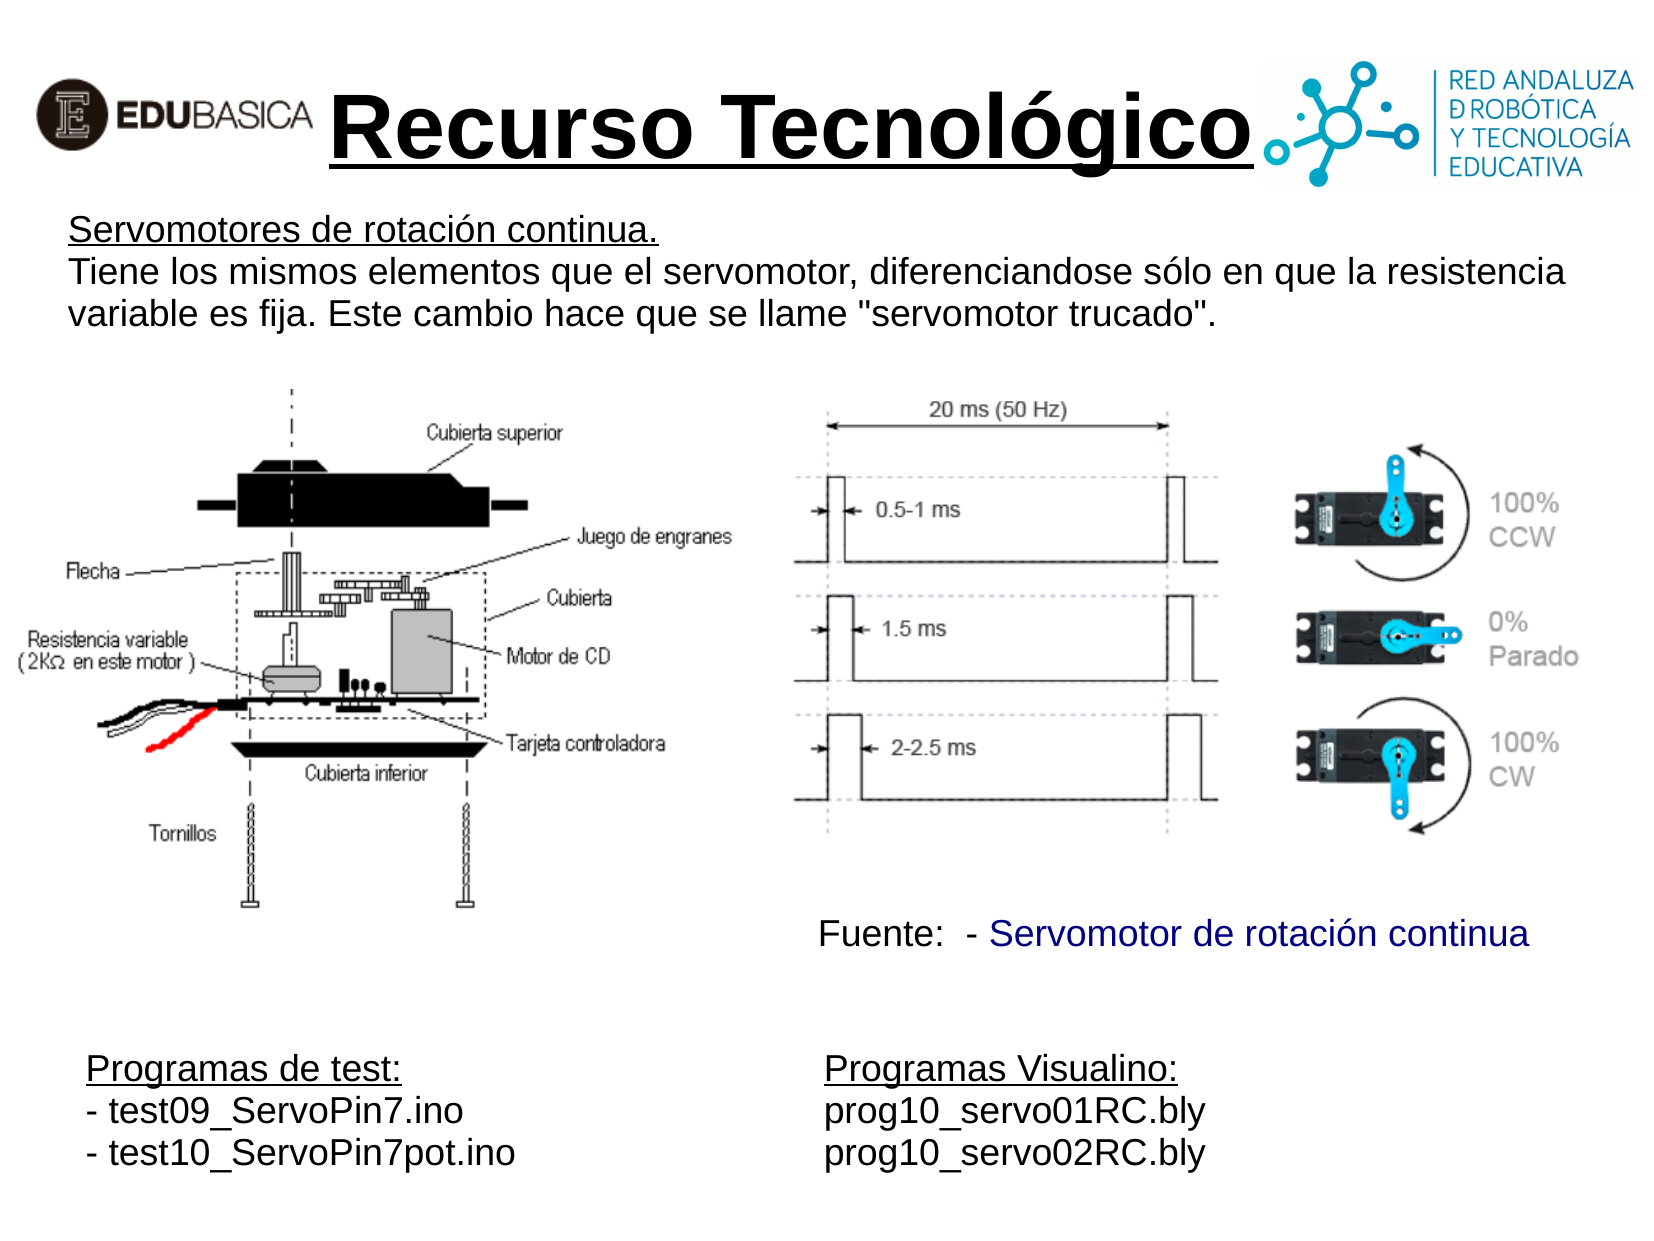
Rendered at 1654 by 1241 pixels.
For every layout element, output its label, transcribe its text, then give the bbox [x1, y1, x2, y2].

text_box Programas de test: Programas Visualino: - test09_ServoPin7.ino prog10_servo01RC.bly - test10_ServoPin7pot.ino prog10_servo02RC.bly [70, 1040, 1548, 1182]
picture [35, 77, 316, 154]
text_box Servomotores de rotación continua. Tiene los mismos elementos que el servomotor, diferenciandose sólo en que la resistencia variable es fija. Este cambio hace que se llame "servomotor trucado". [53, 200, 1592, 342]
text_box Fuente: - Servomotor de rotación continua [803, 905, 1545, 1004]
picture [0, 389, 1595, 919]
title Recurso Tecnológico [47, 23, 1536, 231]
picture [1263, 59, 1636, 190]
